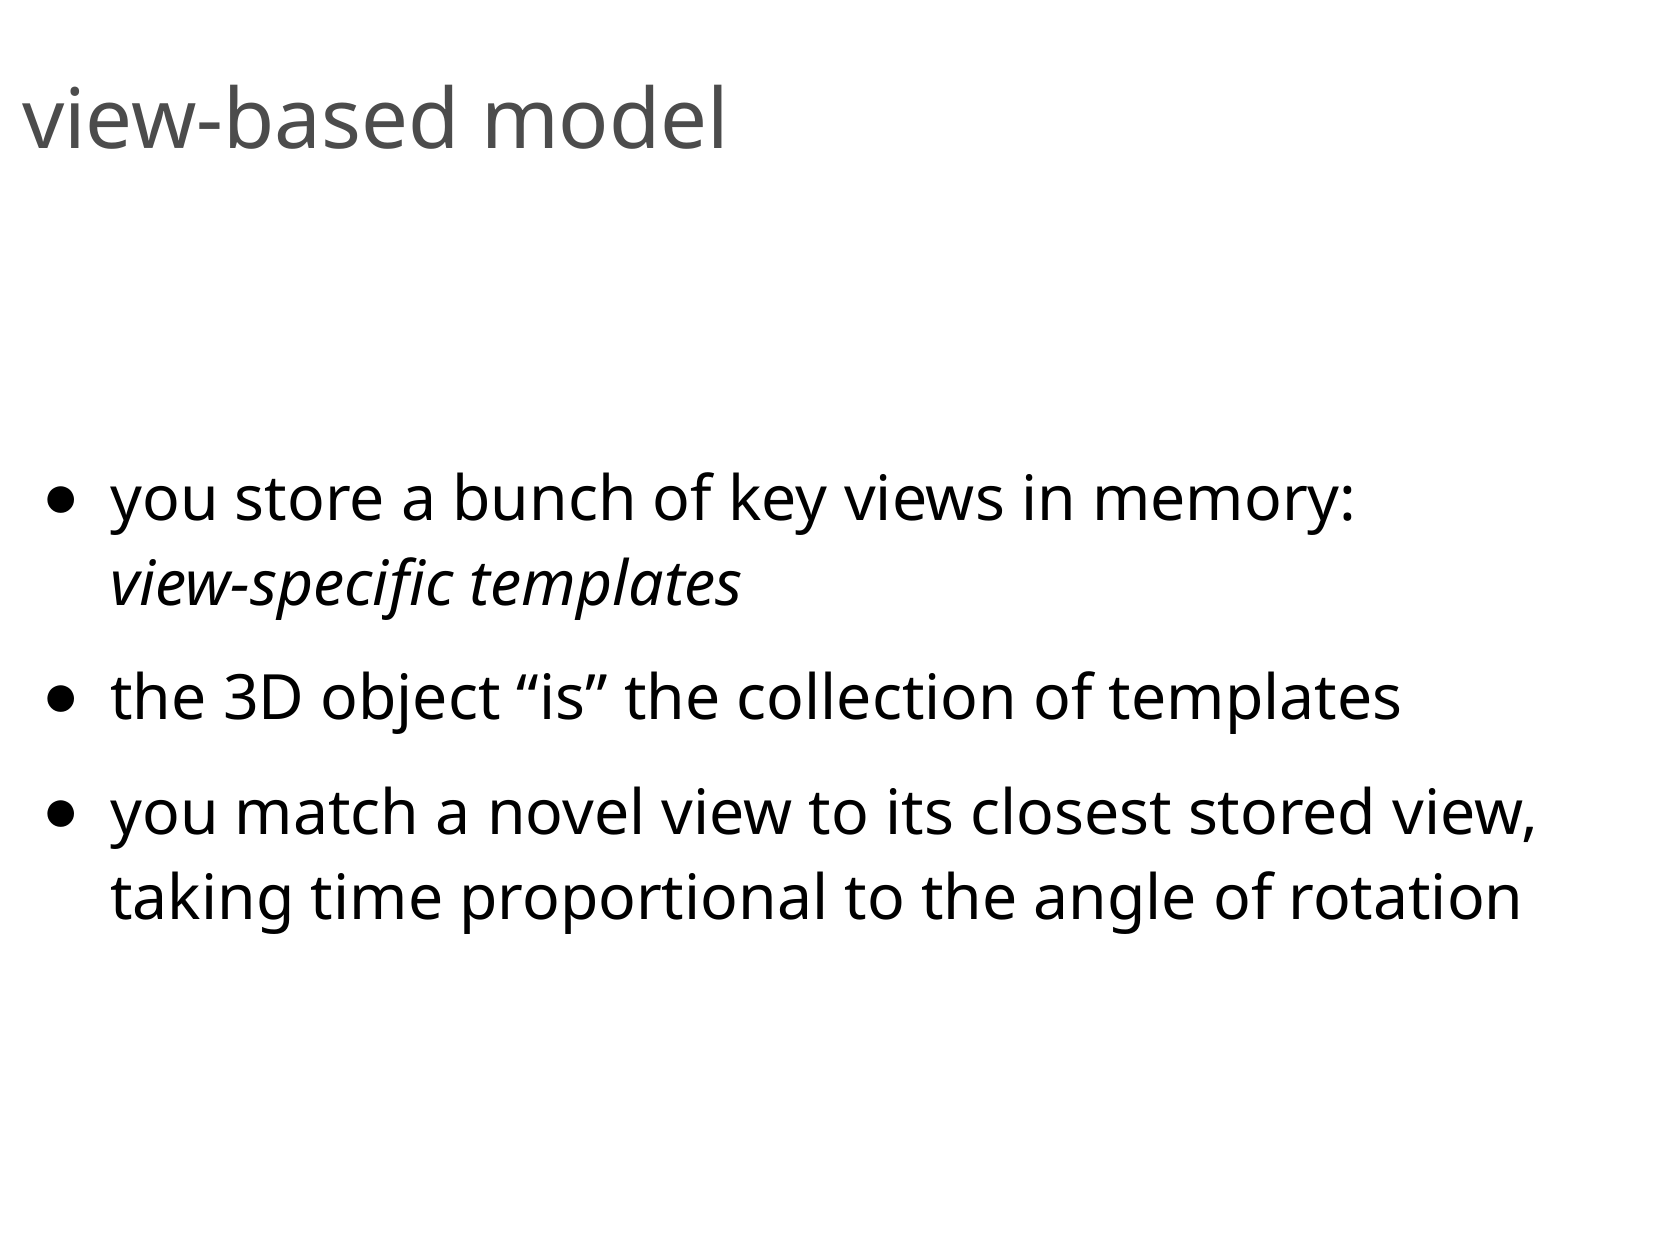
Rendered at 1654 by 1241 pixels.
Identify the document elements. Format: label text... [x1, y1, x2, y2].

list you store a bunch of key views in memory: view-specific templates the 3D object “is” the collection of templates you match a novel view to its closest stored view, taking time proportional to the angle of rotation [25, 226, 1654, 1166]
title view-based model [22, 19, 1654, 213]
